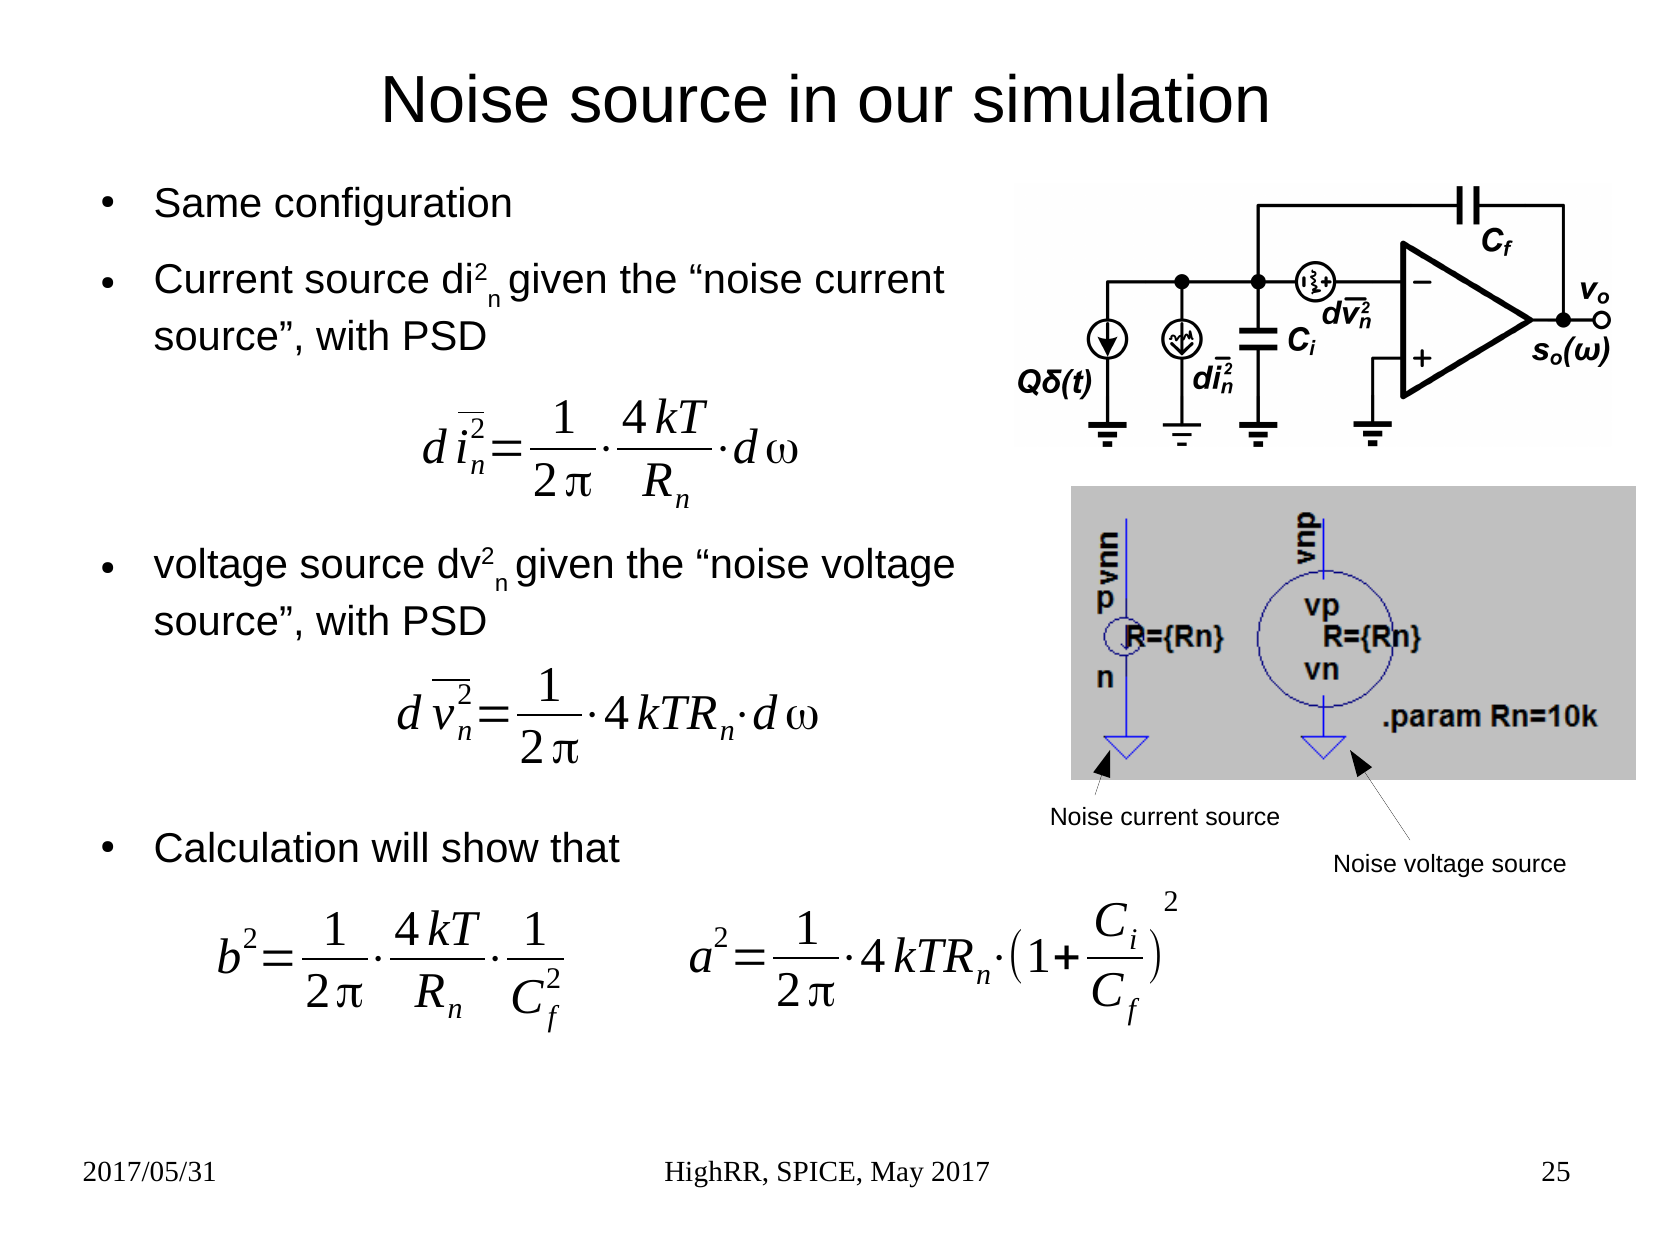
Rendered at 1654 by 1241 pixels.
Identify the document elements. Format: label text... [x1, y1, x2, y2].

chart [210, 900, 573, 1033]
title Noise source in our simulation [82, 49, 1571, 151]
picture [1014, 183, 1612, 447]
text_box Noise current source [1035, 795, 1366, 838]
chart [390, 655, 827, 774]
chart [680, 885, 1186, 1026]
chart [415, 390, 807, 515]
picture [1071, 486, 1636, 781]
text_box Noise voltage source [1318, 842, 1649, 886]
list Same configuration Current source di2n given the “noise current source”, with PSD voltage source dv2n given the “noise voltage source”, with PSD Calculation will show that [82, 180, 1006, 1141]
